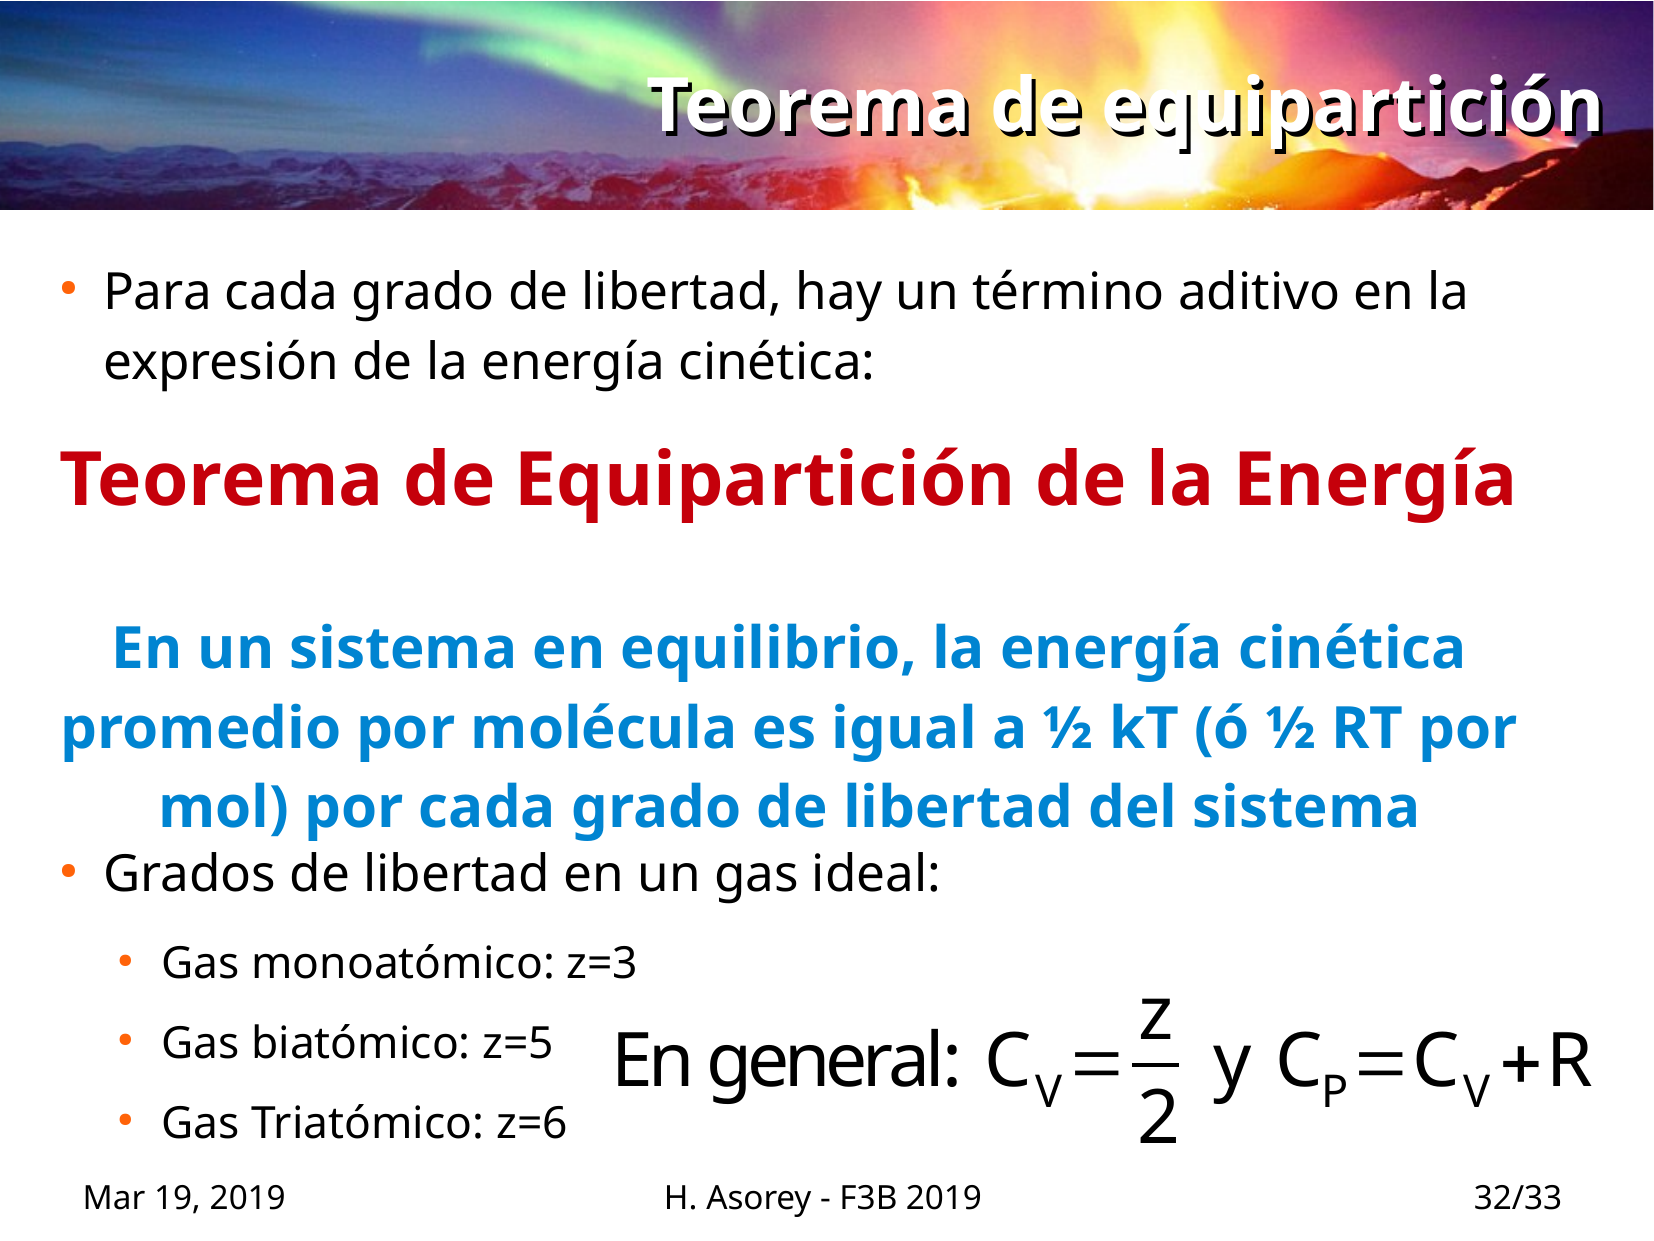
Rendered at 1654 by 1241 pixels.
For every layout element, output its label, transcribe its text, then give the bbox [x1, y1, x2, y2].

text_box Teorema de Equipartición de la Energía En un sistema en equilibrio, la energía cinética promedio por molécula es igual a ½ kT (ó ½ RT por mol) por cada grado de libertad del sistema [45, 417, 1644, 808]
picture [0, 1, 1654, 210]
list Para cada grado de libertad, hay un término aditivo en la expresión de la energía cinética: Grados de libertad en un gas ideal: Gas monoatómico: z=3 Gas biatómico: z=5 Gas Triatómico: z=6 [45, 255, 1606, 417]
chart [605, 967, 1601, 1162]
title Teorema de equipartición [45, 15, 1606, 191]
list Para cada grado de libertad, hay un término aditivo en la expresión de la energía cinética: Grados de libertad en un gas ideal: Gas monoatómico: z=3 Gas biatómico: z=5 Gas Triatómico: z=6 [45, 808, 1606, 1156]
